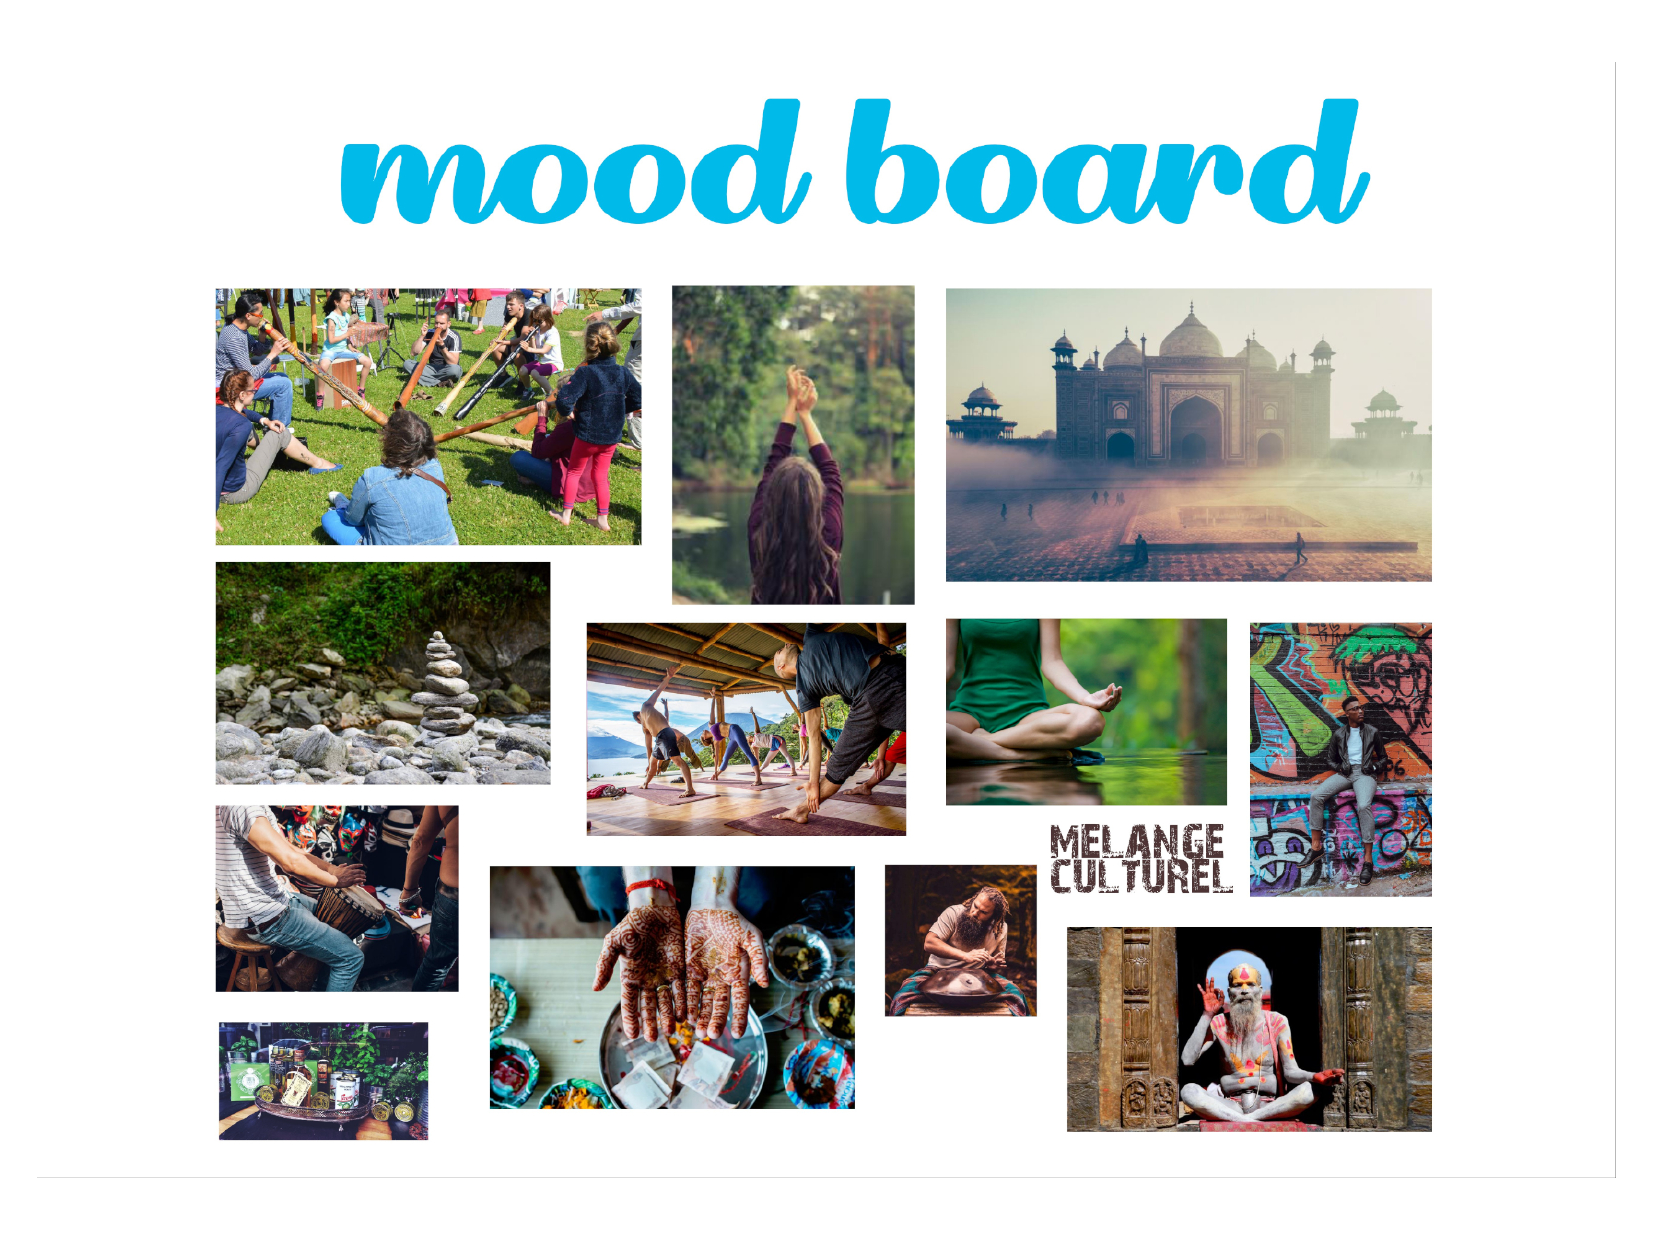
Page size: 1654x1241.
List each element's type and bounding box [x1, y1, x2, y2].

picture [37, 62, 1616, 1178]
